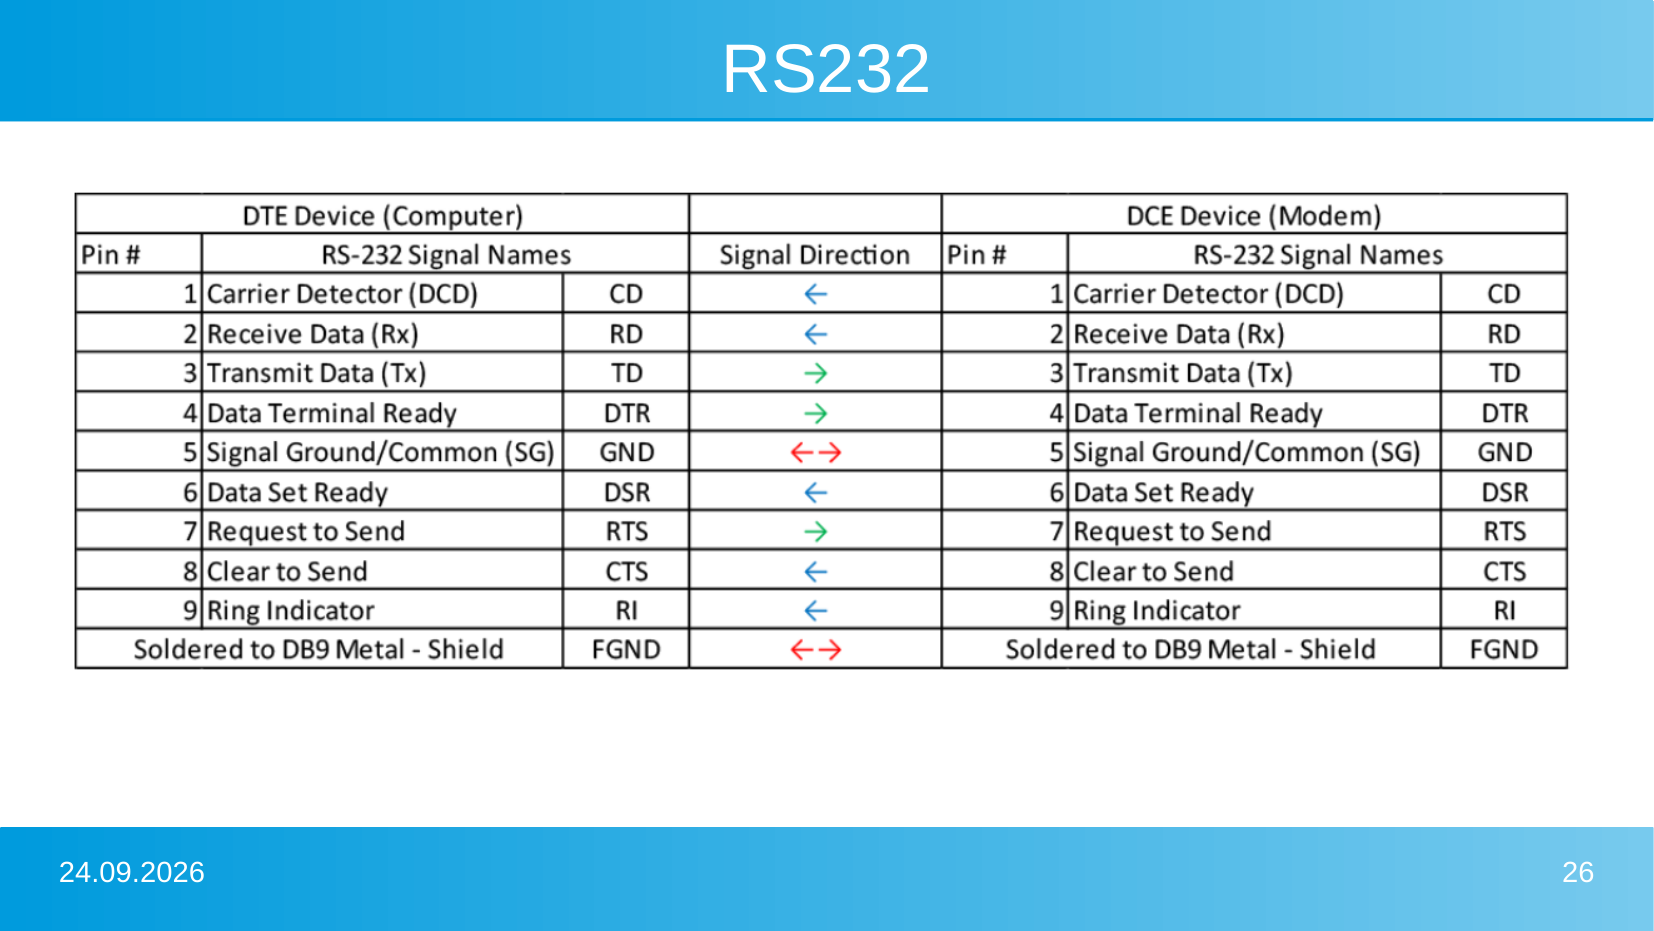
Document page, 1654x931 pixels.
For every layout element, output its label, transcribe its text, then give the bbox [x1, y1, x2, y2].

picture [41, 149, 1627, 692]
title RS232 [59, 29, 1595, 108]
